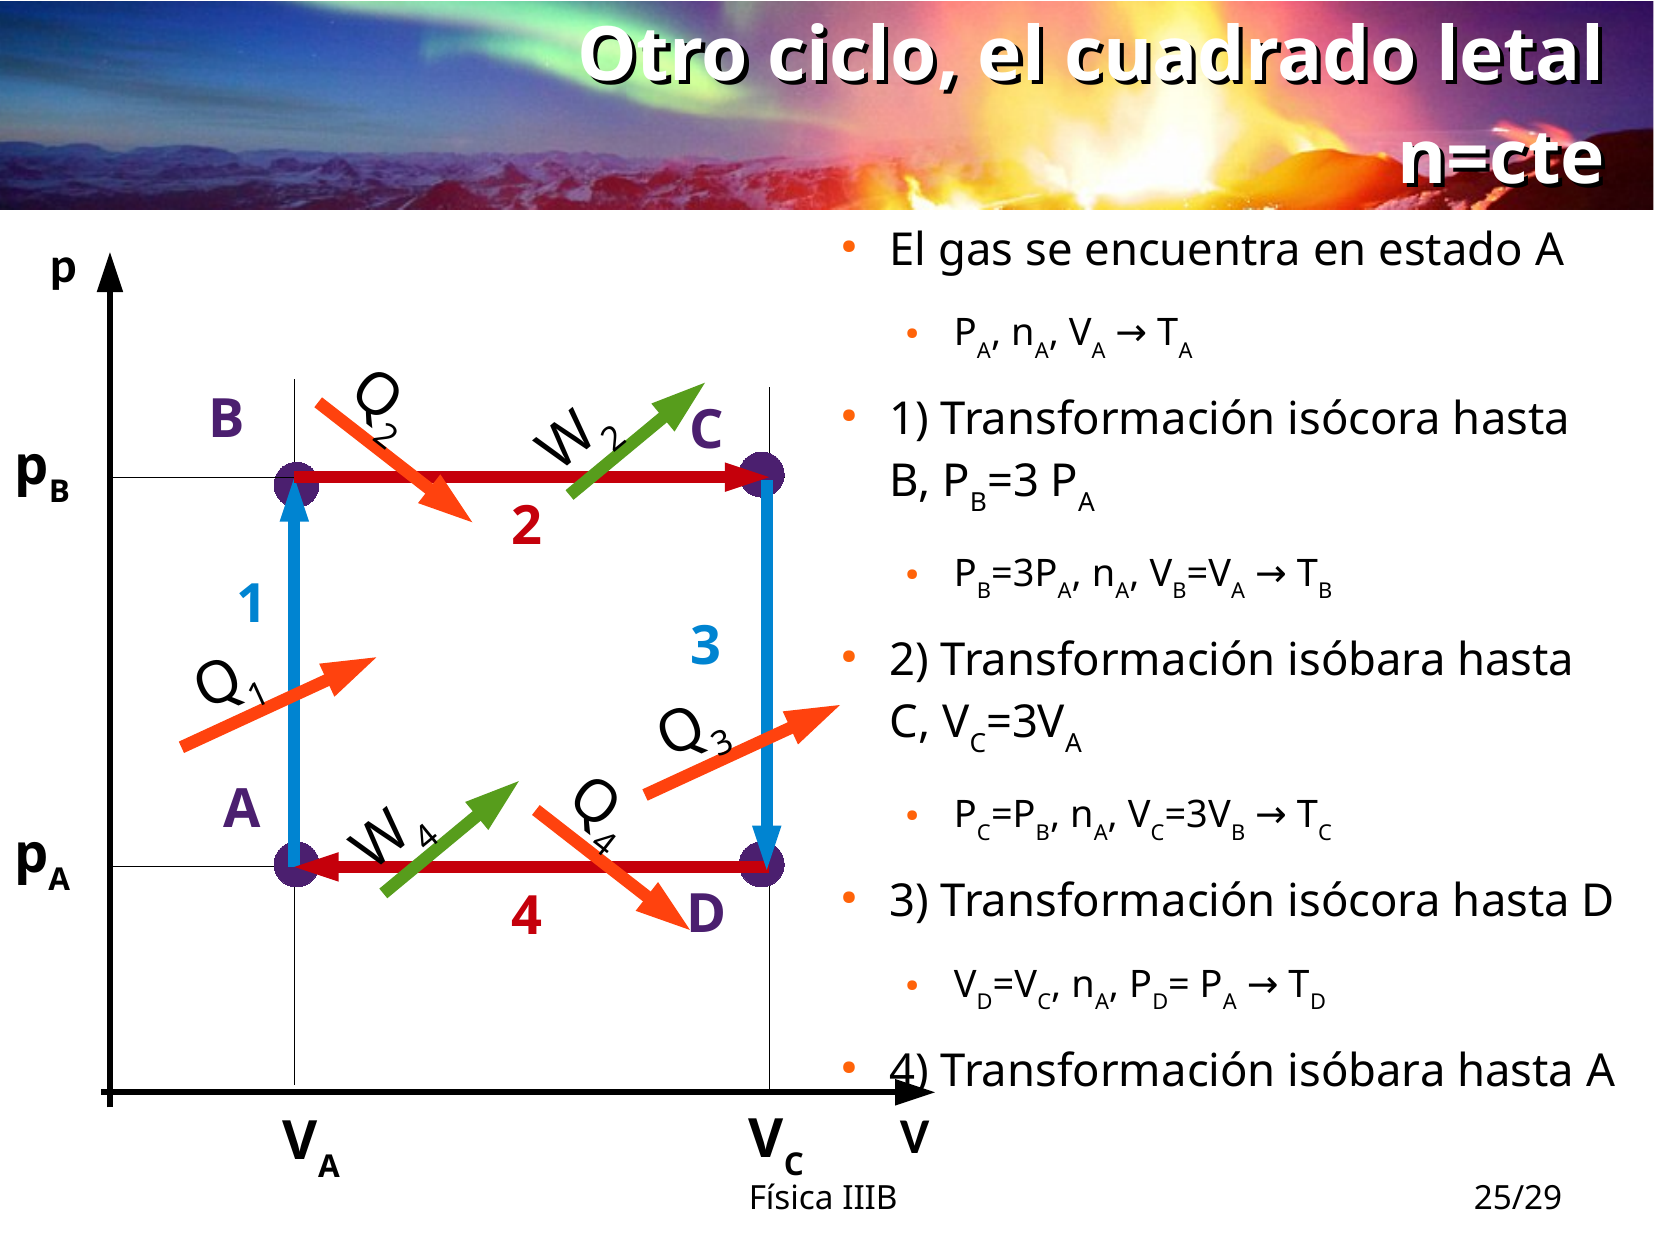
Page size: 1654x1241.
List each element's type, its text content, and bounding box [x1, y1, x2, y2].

title Otro ciclo, el cuadrado letal n=cte [45, 11, 1606, 195]
text_box [739, 842, 763, 861]
text_box [300, 842, 318, 864]
text_box 4 [484, 868, 570, 958]
picture [0, 1, 1654, 210]
text_box [741, 846, 785, 887]
text_box A [199, 762, 285, 851]
text_box [275, 462, 315, 477]
text_box B [184, 372, 270, 461]
text_box C [664, 382, 750, 471]
text_box V [885, 1117, 945, 1186]
text_box [274, 478, 293, 505]
text_box [297, 483, 319, 506]
text_box [743, 481, 761, 498]
list El gas se encuentra en estado A PA, nA, VA → TA 1) Transformación isócora hasta B, PB=3 PA PB=3PA, nA, VB=VA → TB 2) Transformación isóbara hasta C, VC=3VA PC=PB, nA, VC=3VB → TC 3) Transformación isócora hasta D VD=VC, nA, PD= PA → TD 4) Transformación isóbara hasta A [825, 216, 1621, 1117]
text_box VA [243, 1093, 380, 1188]
text_box p [34, 237, 92, 314]
text_box 3 [663, 598, 750, 688]
text_box pB [0, 418, 110, 513]
text_box [274, 843, 317, 887]
text_box 1 [208, 557, 295, 646]
text_box pA [0, 807, 110, 901]
text_box VC [708, 1092, 845, 1186]
text_box 2 [484, 479, 570, 568]
text_box [740, 452, 785, 494]
text_box D [664, 873, 750, 956]
